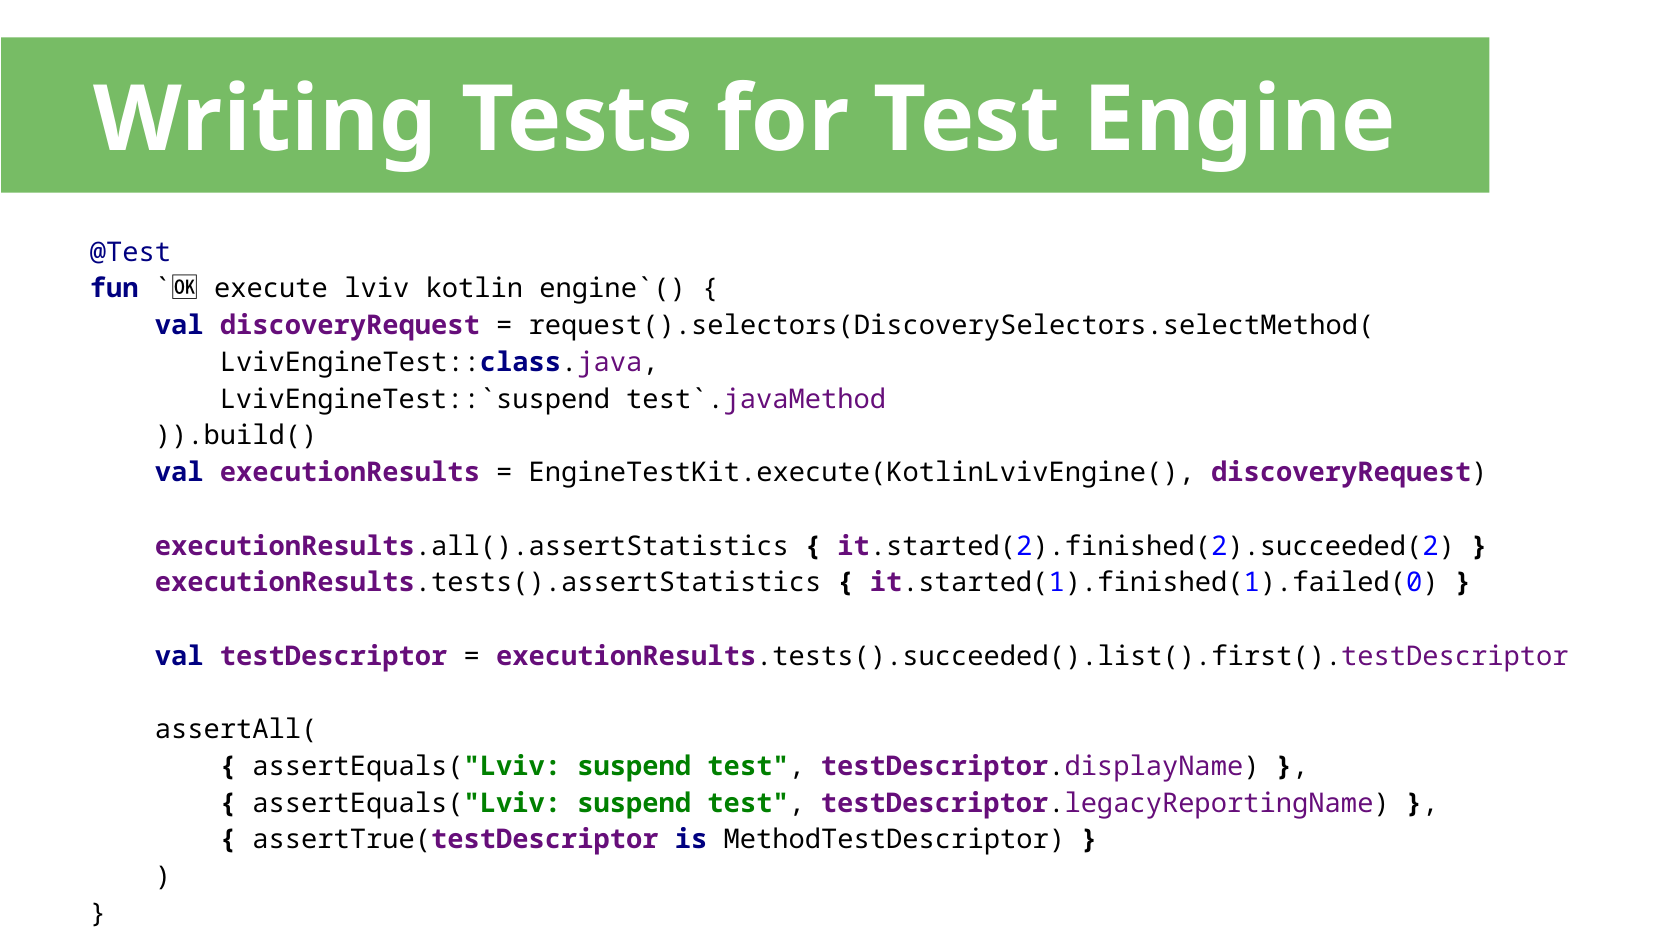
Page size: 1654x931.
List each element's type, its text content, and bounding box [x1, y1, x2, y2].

text_box @Test fun `🆗 execute lviv kotlin engine`() { val discoveryRequest = request().selectors(DiscoverySelectors.selectMethod( LvivEngineTest::class.java, LvivEngineTest::`suspend test`.javaMethod )).build() val executionResults = EngineTestKit.execute(KotlinLvivEngine(), discoveryRequest) executionResults.all().assertStatistics { it.started(2).finished(2).succeeded(2) } executionResults.tests().assertStatistics { it.started(1).finished(1).failed(0) } val testDescriptor = executionResults.tests().succeeded().list().first().testDescriptor assertAll( { assertEquals("Lviv: suspend test", testDescriptor.displayName) }, { assertEquals("Lviv: suspend test", testDescriptor.legacyReportingName) }, { assertTrue(testDescriptor is MethodTestDescriptor) } ) } [75, 225, 1584, 858]
title Writing Tests for Test Engine [1, 37, 1490, 193]
